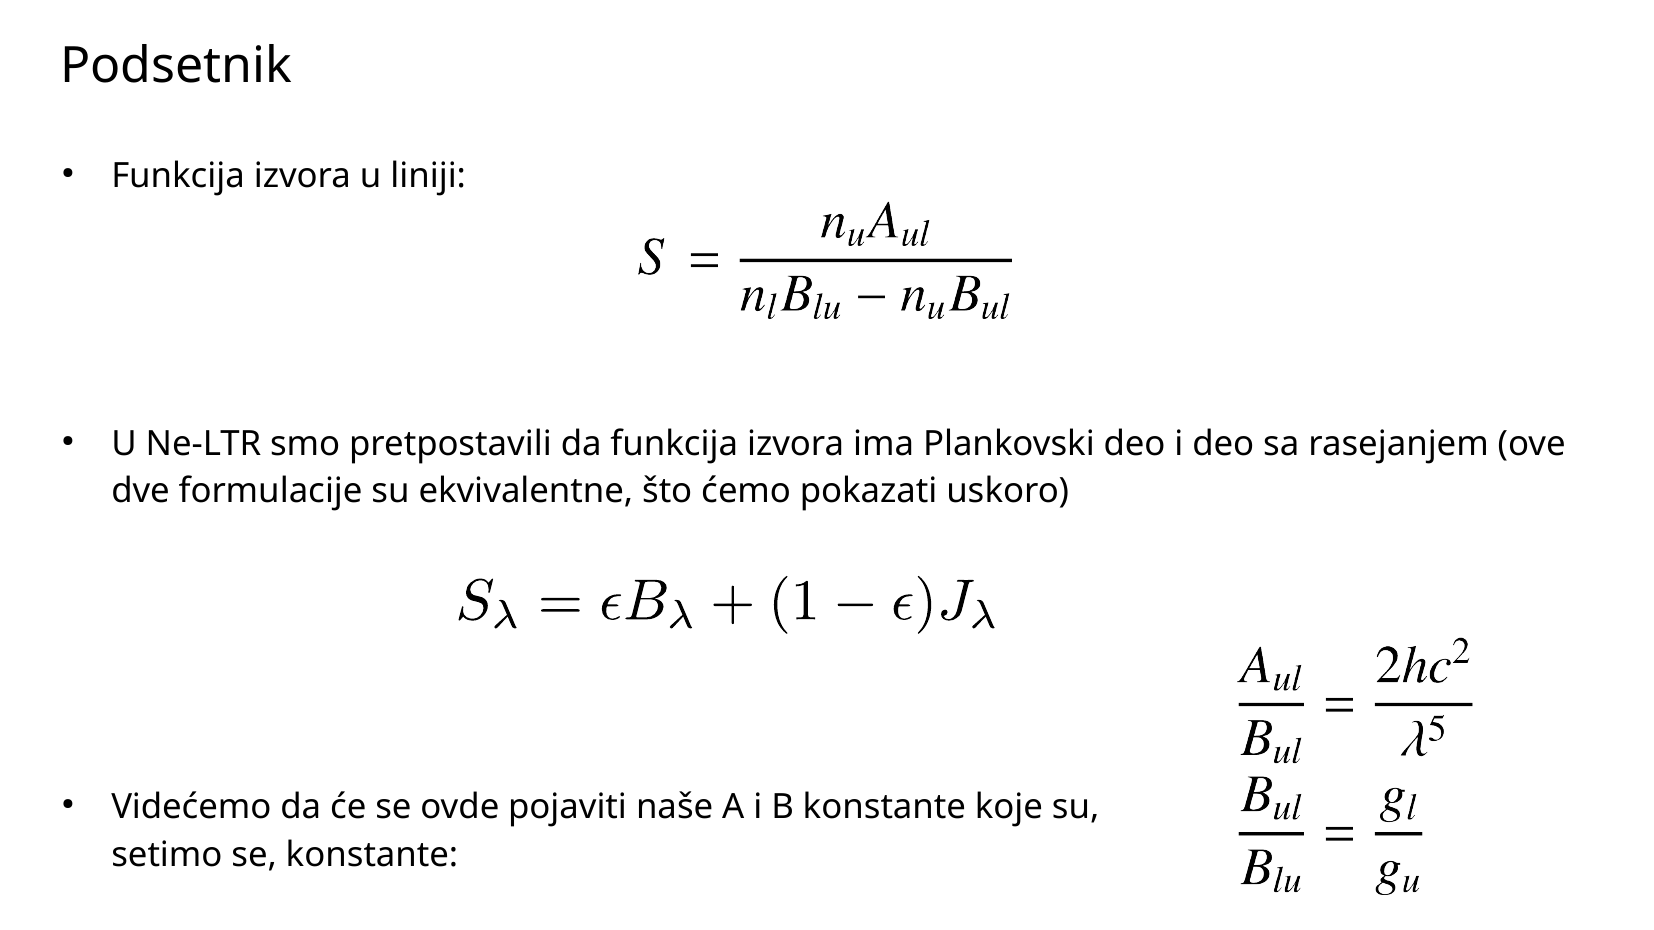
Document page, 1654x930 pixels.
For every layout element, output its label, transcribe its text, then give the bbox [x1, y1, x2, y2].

text_box [458, 575, 995, 634]
picture [638, 201, 1015, 319]
title Podsetnik [59, 13, 1648, 113]
list Funkcija izvora u liniji: U Ne-LTR smo pretpostavili da funkcija izvora ima Plankovski deo i deo sa rasejanjem (ove dve formulacije su ekvivalentne, što ćemo pokazati uskoro) Videćemo da će se ovde pojaviti naše A i B konstante koje su, setimo se, konstante: [45, 149, 1635, 880]
picture [1237, 637, 1475, 895]
